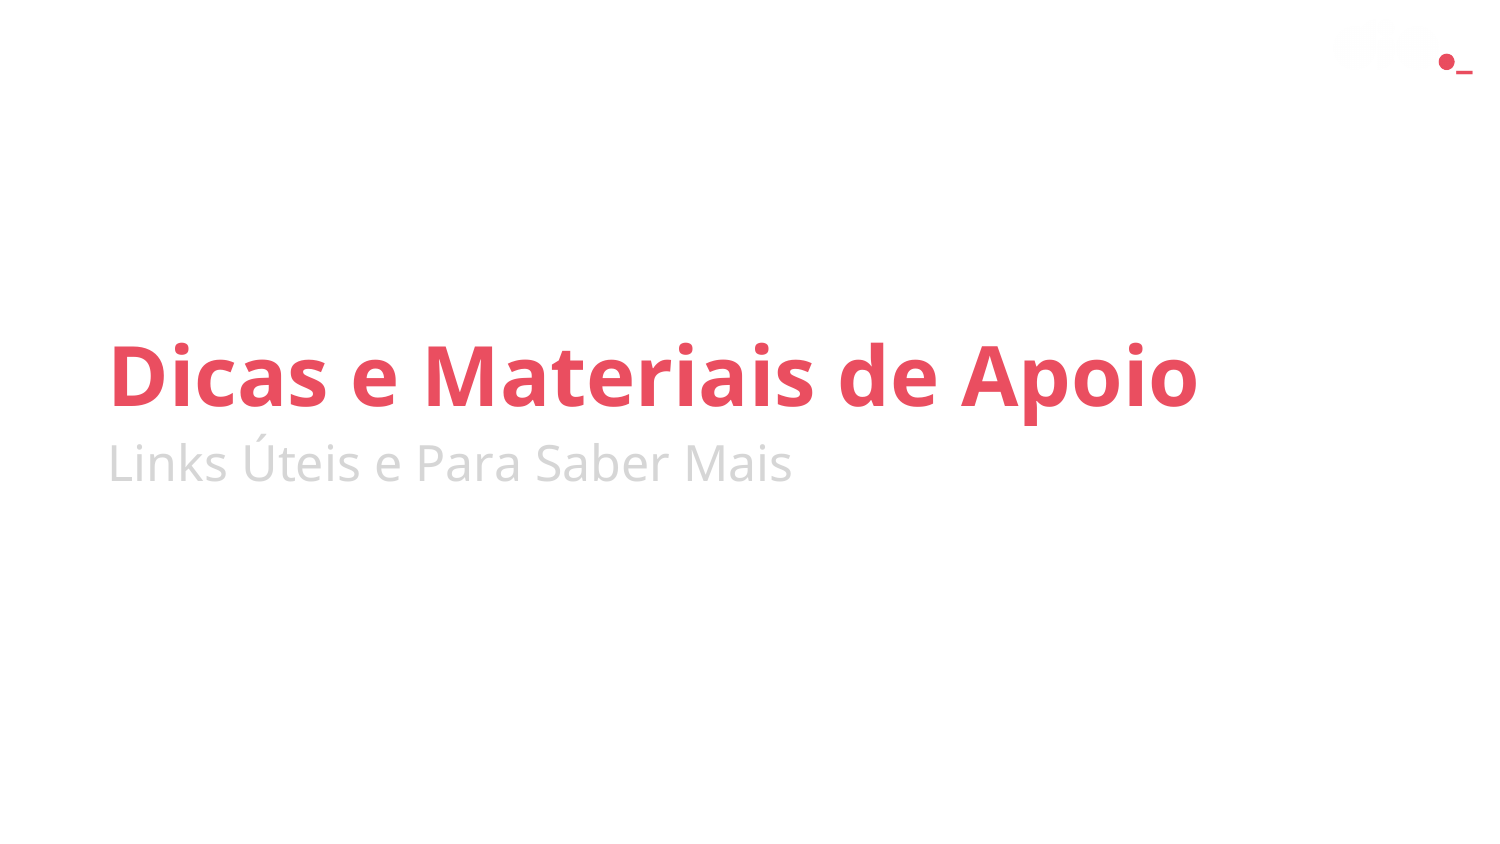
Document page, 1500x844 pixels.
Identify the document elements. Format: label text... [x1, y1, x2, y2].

text_box Dicas e Materiais de Apoio Links Úteis e Para Saber Mais [92, 292, 1309, 558]
picture [1333, 19, 1473, 75]
